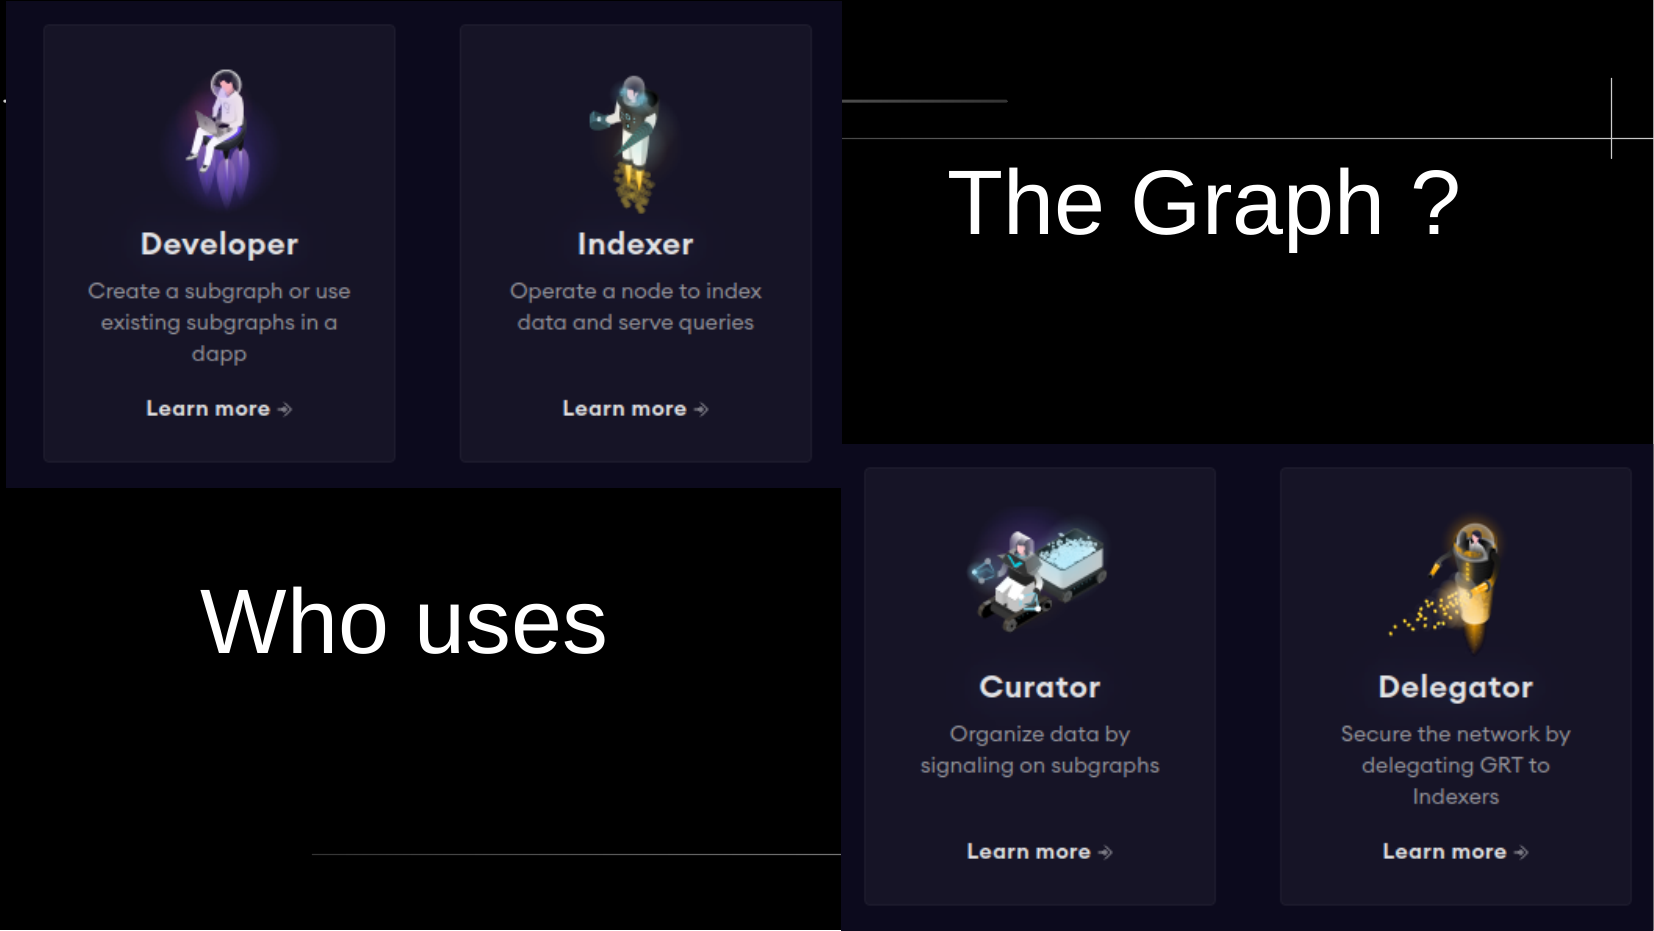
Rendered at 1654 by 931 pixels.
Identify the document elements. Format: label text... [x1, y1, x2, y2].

title The Graph ? [422, 150, 1654, 257]
picture [6, 1, 1654, 931]
title Who uses [0, 568, 1201, 676]
